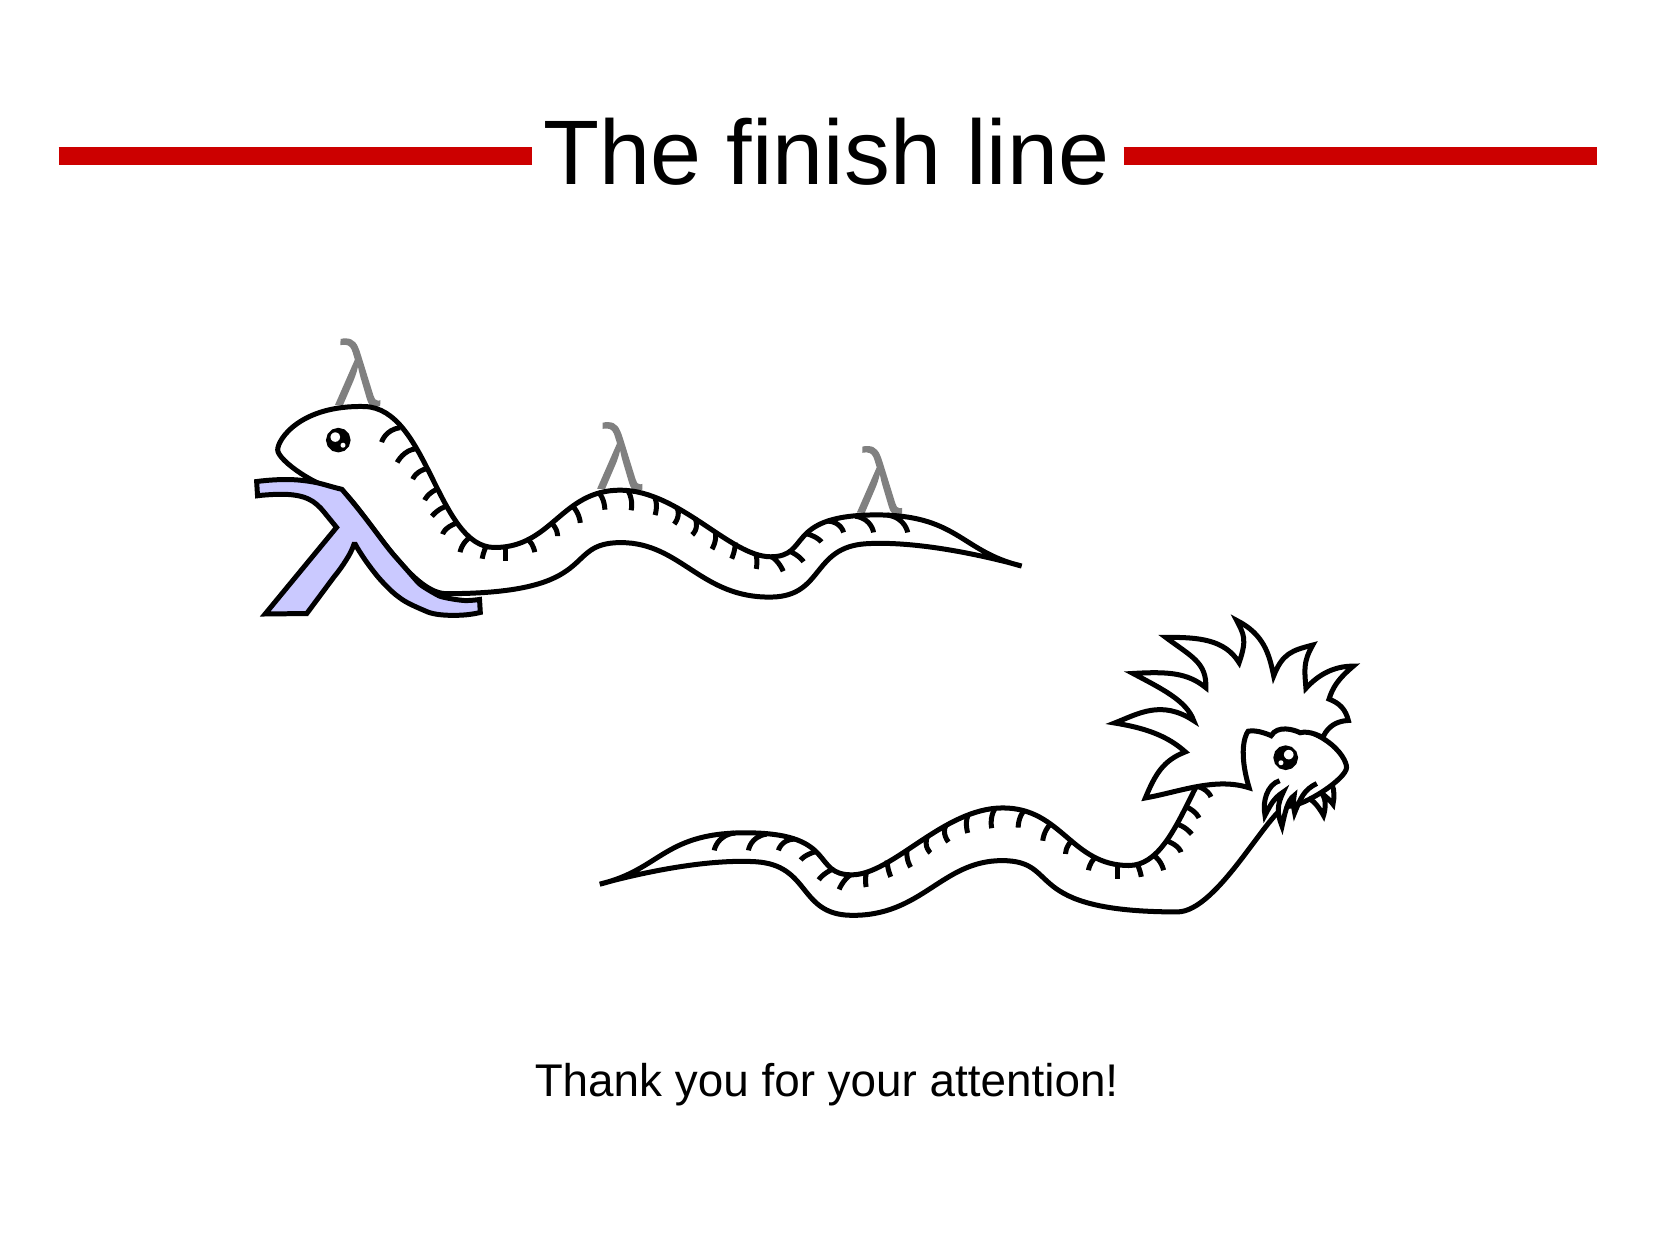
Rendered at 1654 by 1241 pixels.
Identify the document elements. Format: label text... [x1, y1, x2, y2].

picture [254, 338, 1421, 918]
title The finish line [82, 49, 1571, 257]
text_box Thank you for your attention! [519, 1047, 1134, 1114]
